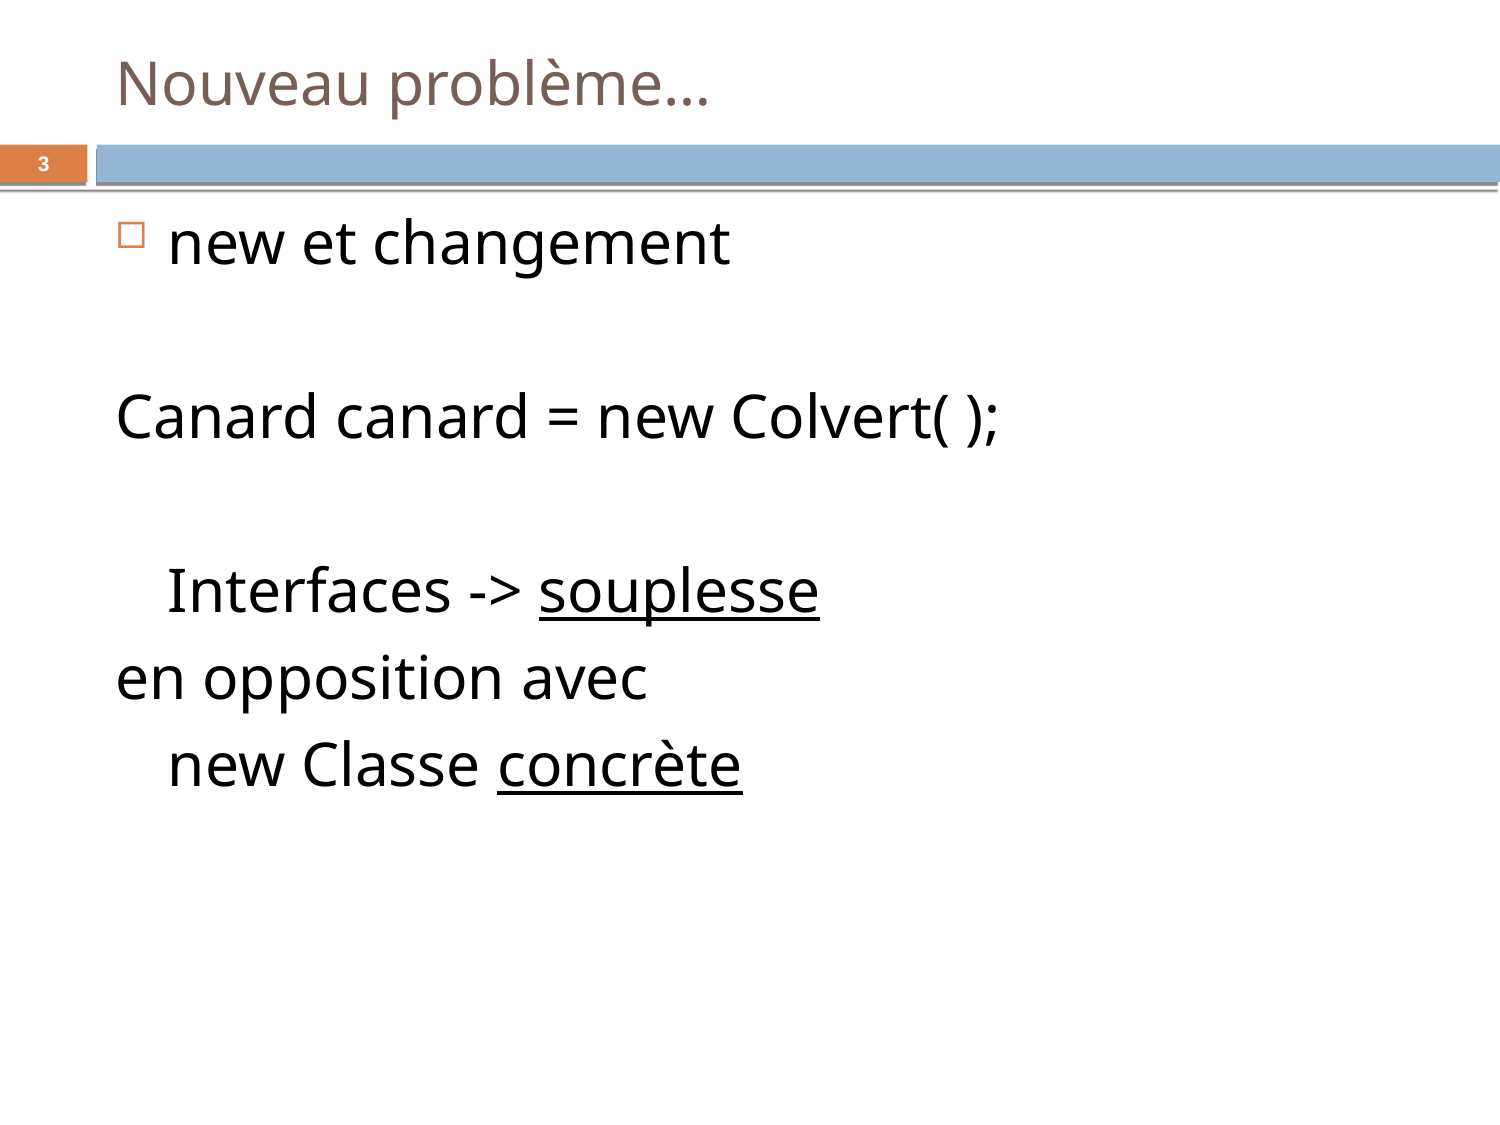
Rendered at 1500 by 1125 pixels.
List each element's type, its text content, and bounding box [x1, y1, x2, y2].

list new et changement Canard canard = new Colvert( ); Interfaces -> souplesse en opposition avec new Classe concrète [100, 196, 1438, 1000]
title Nouveau problème… [100, 37, 1438, 126]
slide_number <numéro> [0, 143, 88, 184]
